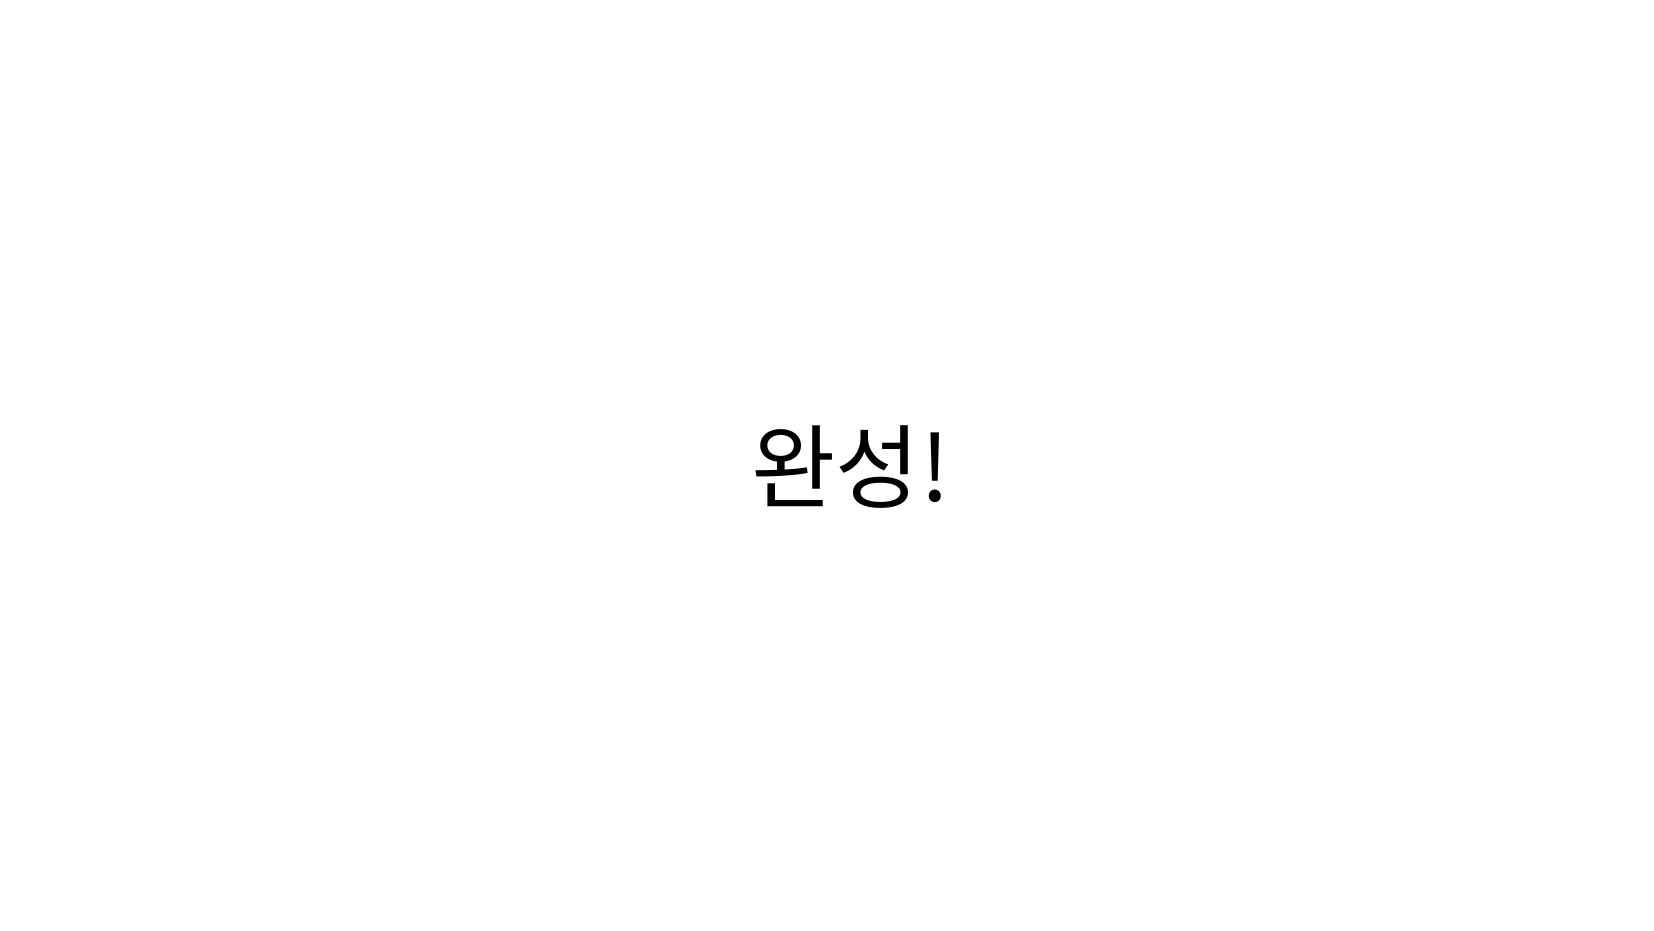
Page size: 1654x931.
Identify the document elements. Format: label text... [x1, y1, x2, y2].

title 완성! [106, 384, 1595, 540]
